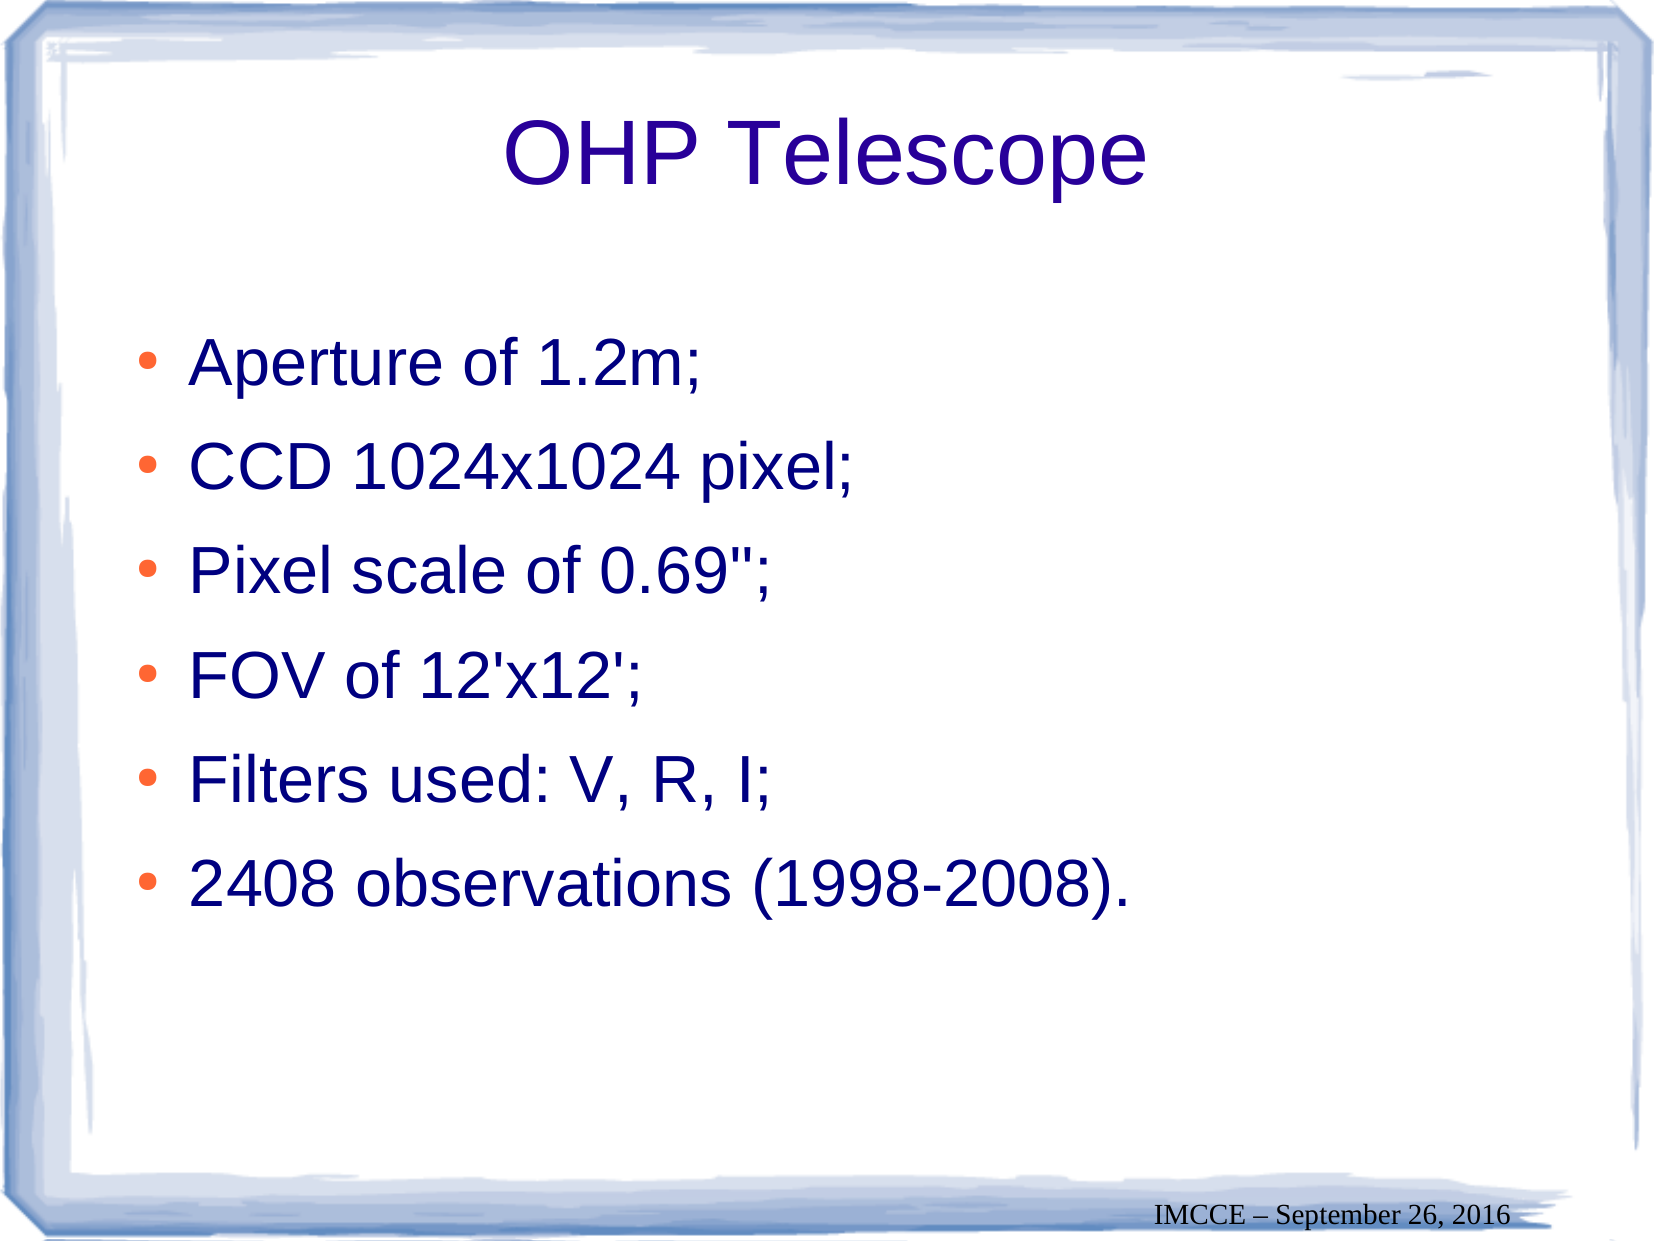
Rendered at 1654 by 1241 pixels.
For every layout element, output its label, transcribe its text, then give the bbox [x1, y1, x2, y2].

picture [0, 0, 1654, 1241]
list Aperture of 1.2m; CCD 1024x1024 pixel; Pixel scale of 0.69''; FOV of 12'x12'; Filters used: V, R, I; 2408 observations (1998-2008). [118, 324, 1571, 1045]
title OHP Telescope [82, 49, 1571, 257]
